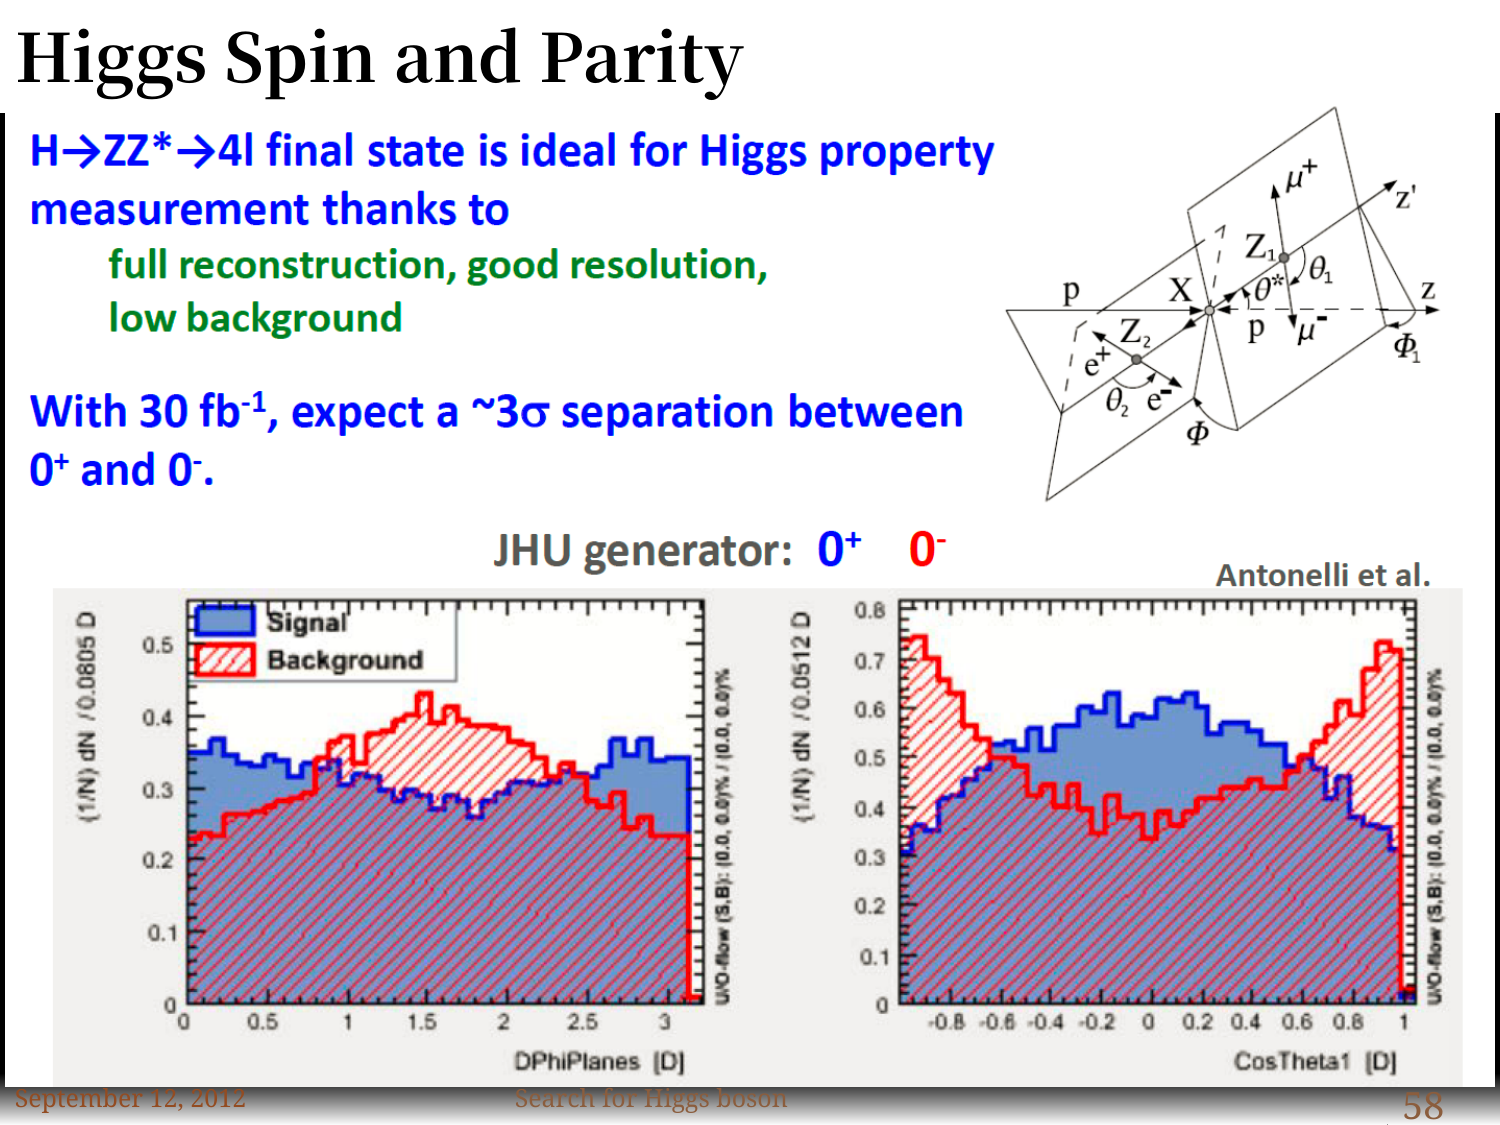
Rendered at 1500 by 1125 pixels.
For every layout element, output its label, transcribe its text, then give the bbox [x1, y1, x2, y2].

footer Search for Higgs boson [500, 1087, 1387, 1125]
picture [5, 101, 1495, 1087]
title Higgs Spin and Parity [0, 0, 1500, 113]
slide_number <number> [1387, 1074, 1500, 1125]
slide_number September 12, 2012 [0, 1074, 500, 1125]
